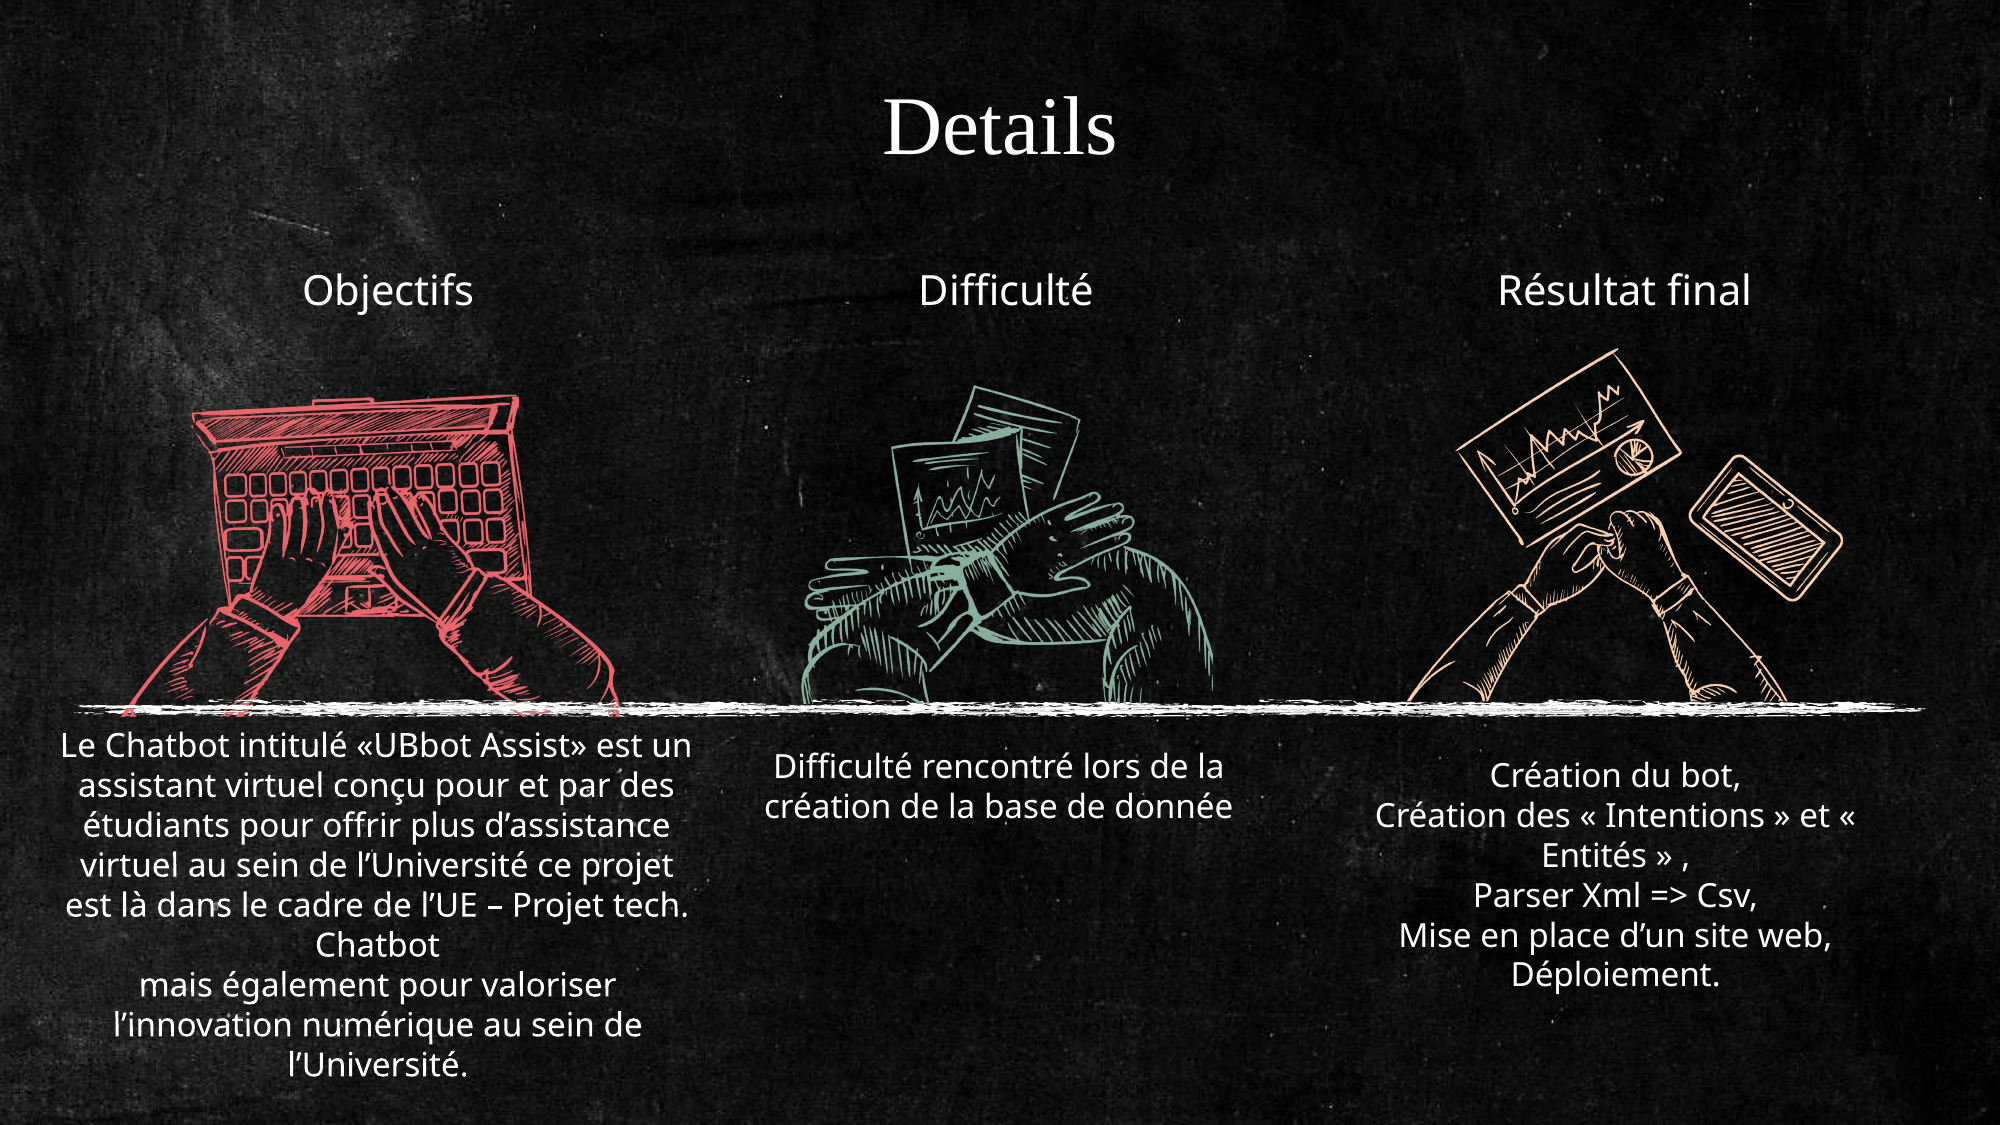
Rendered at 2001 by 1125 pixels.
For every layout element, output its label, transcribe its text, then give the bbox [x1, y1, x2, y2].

text_box Résultat final [1482, 256, 1768, 322]
picture [0, 0, 2000, 1125]
text_box Création du bot, Création des « Intentions » et « Entités » , Parser Xml => Csv, Mise en place d’un site web, Déploiement. [1355, 746, 1891, 1001]
text_box Le Chatbot intitulé «UBbot Assist» est un assistant virtuel conçu pour et par des étudiants pour offrir plus d’assistance virtuel au sein de l’Université ce projet est là dans le cadre de l’UE – Projet tech. Chatbot mais également pour valoriser l’innovation numérique au sein de l’Université. [59, 716, 710, 1091]
text_box Difficulté [903, 256, 1110, 322]
text_box Objectifs [287, 256, 490, 322]
text_box Difficulté rencontré lors de la création de la base de donnée [739, 738, 1275, 833]
title Details [66, 66, 1935, 189]
